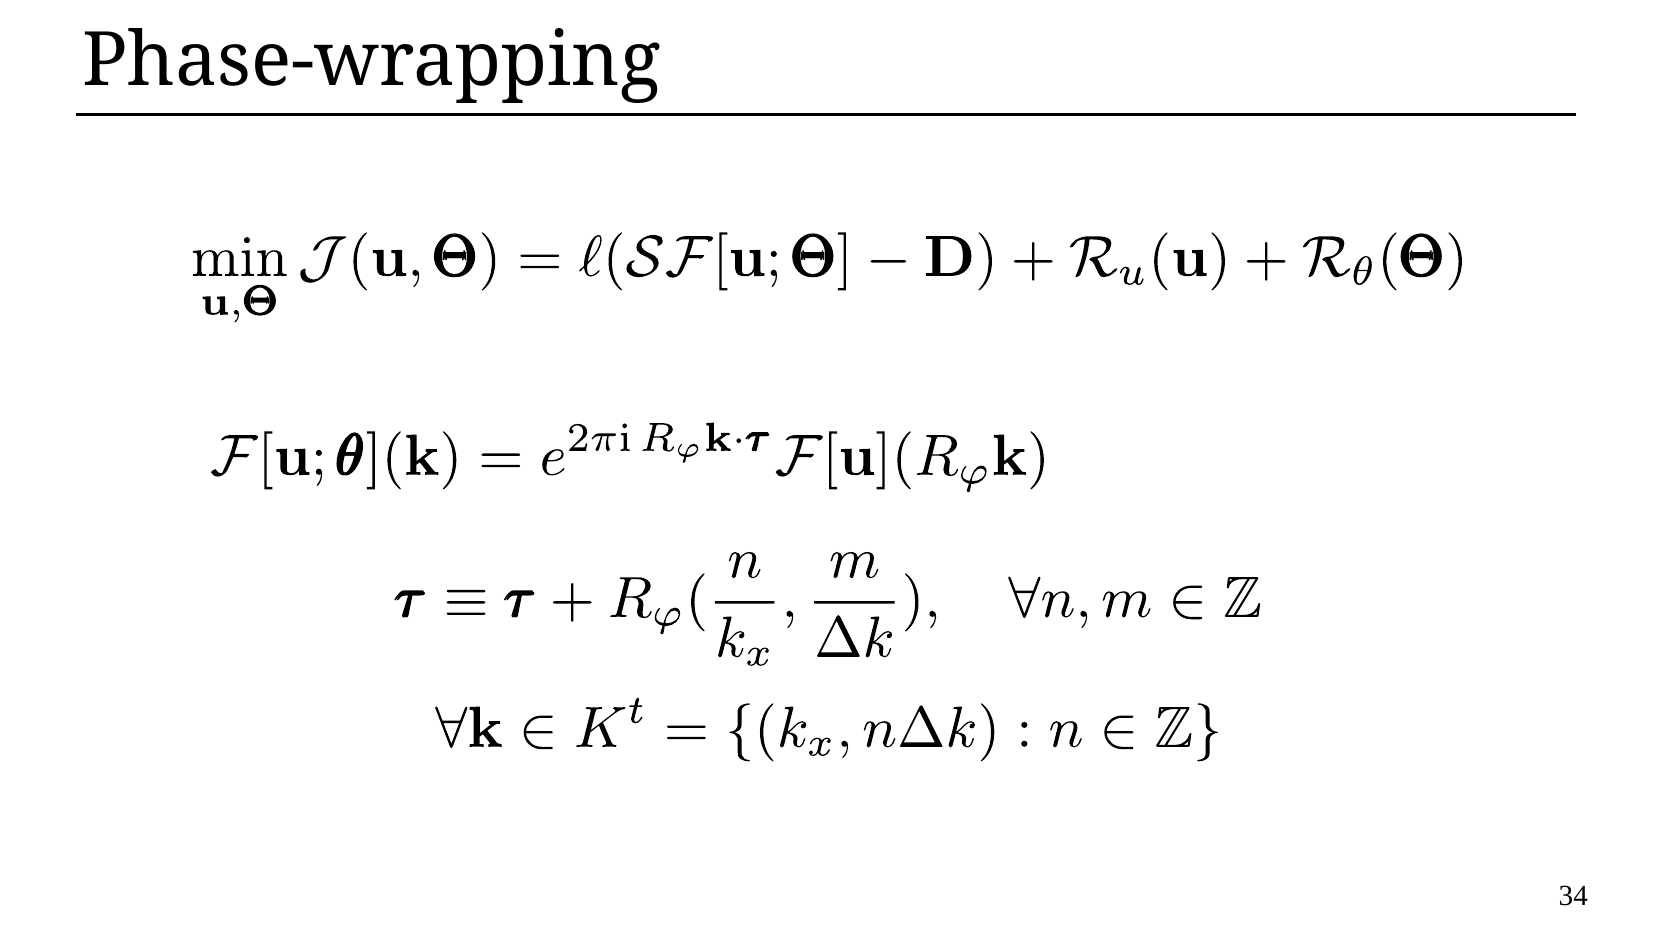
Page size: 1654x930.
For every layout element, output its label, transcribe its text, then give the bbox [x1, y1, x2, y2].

picture [210, 422, 1044, 493]
title Phase-wrapping [82, 7, 1571, 105]
picture [188, 230, 1465, 325]
picture [390, 549, 1263, 669]
picture [435, 697, 1218, 762]
